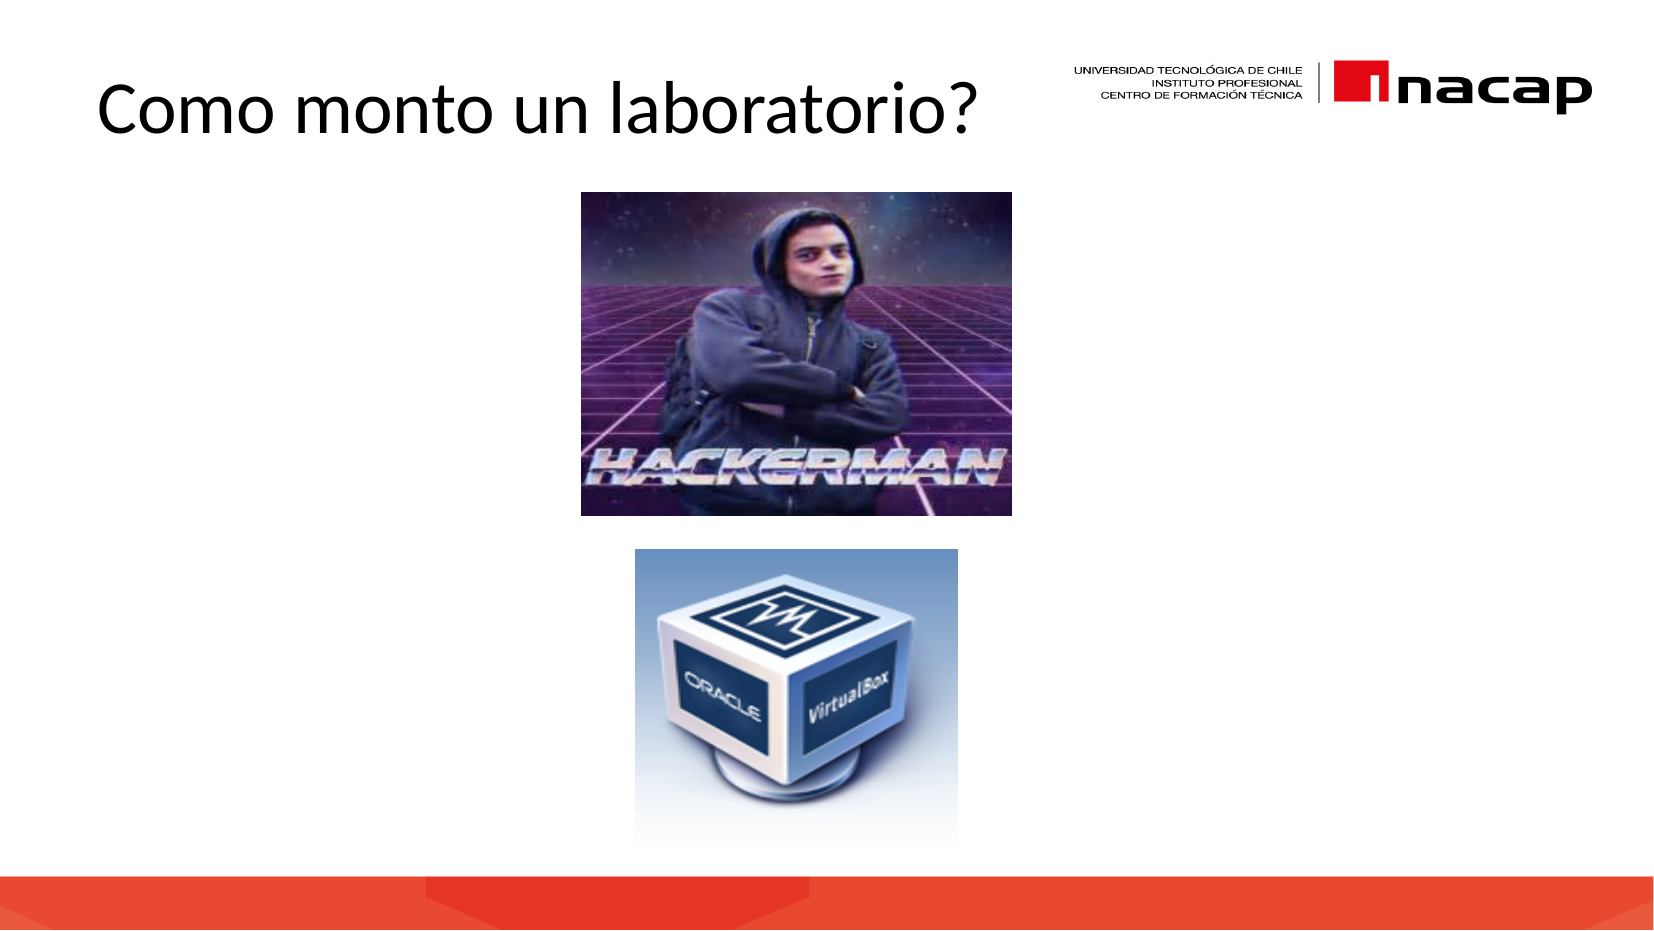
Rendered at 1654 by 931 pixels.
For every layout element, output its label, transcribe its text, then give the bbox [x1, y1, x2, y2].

picture [0, 0, 1654, 930]
text_box Como monto un laboratorio? [82, 37, 1571, 193]
